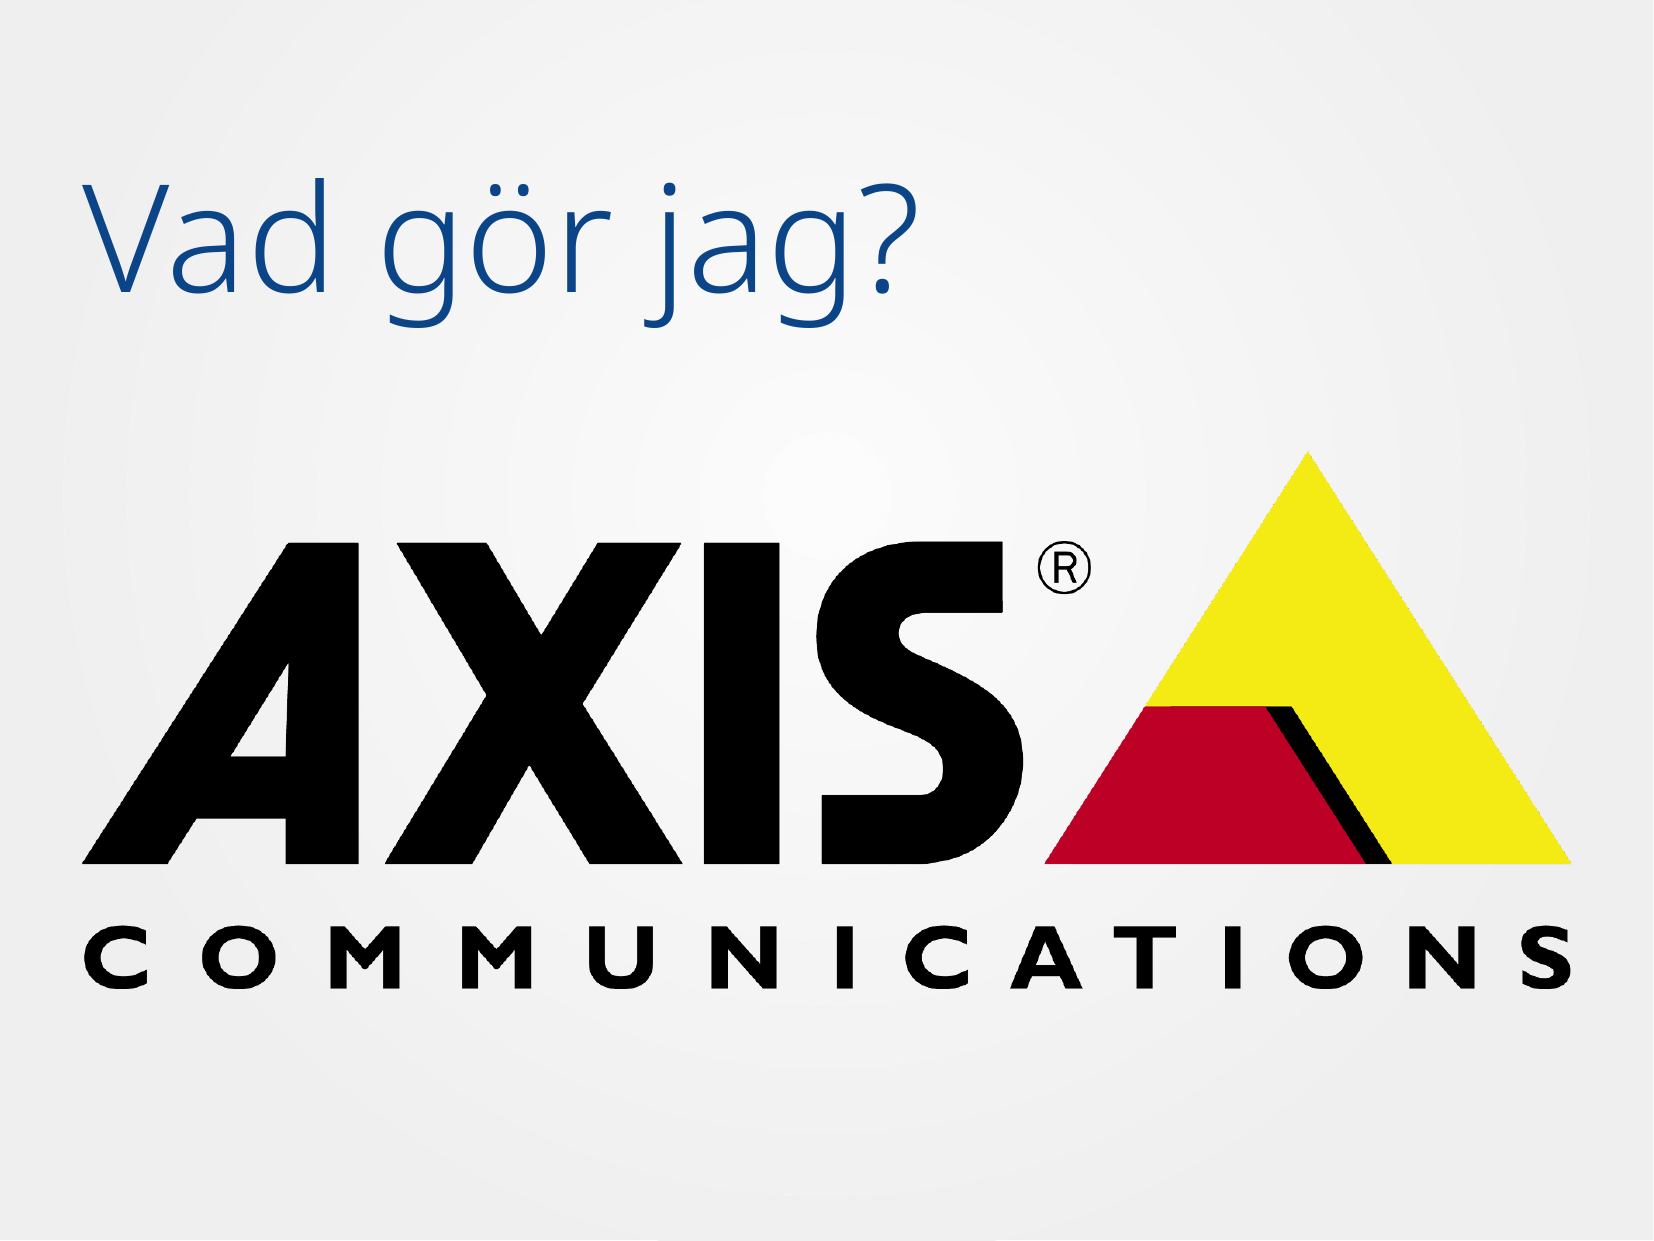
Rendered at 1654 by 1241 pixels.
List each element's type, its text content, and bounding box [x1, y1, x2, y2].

picture [82, 451, 1571, 989]
title Vad gör jag? [82, 80, 1572, 337]
